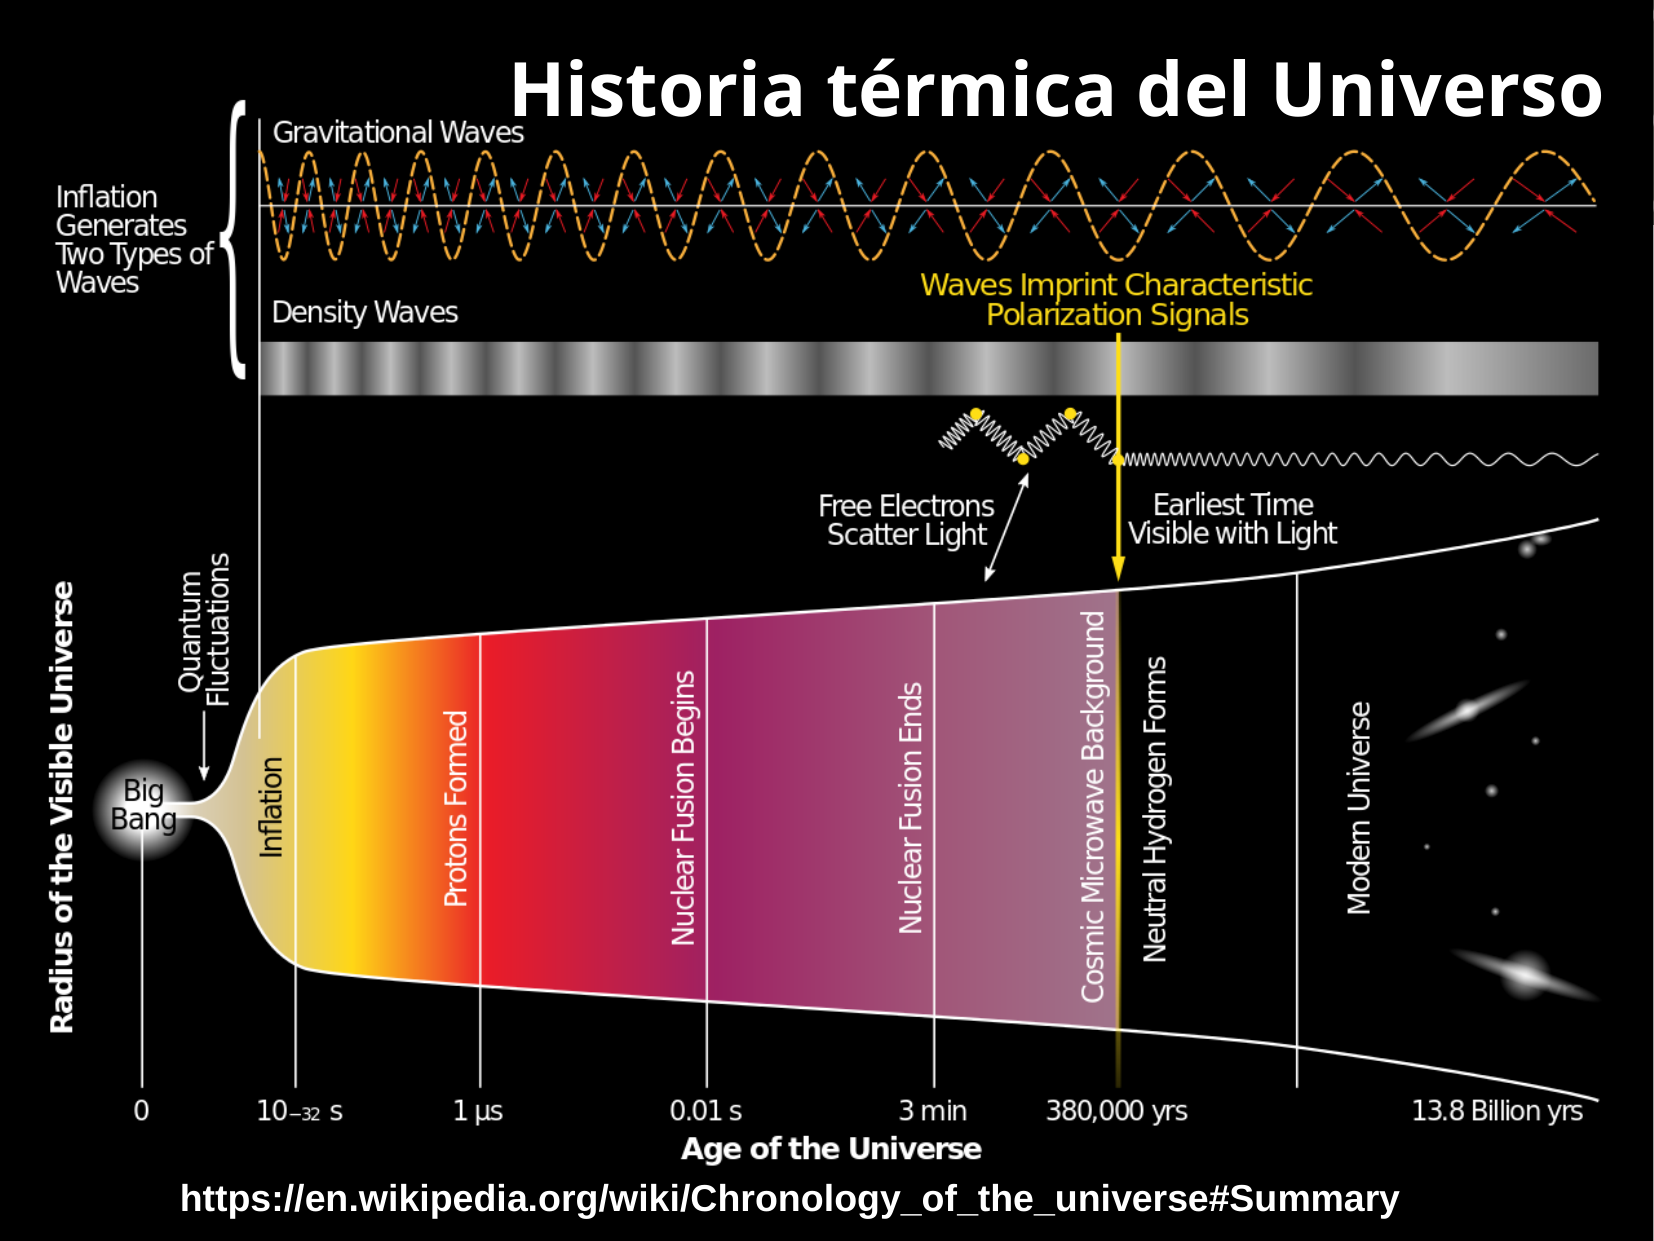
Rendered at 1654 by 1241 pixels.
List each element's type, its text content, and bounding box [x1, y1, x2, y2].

picture [0, 0, 1654, 1241]
title Historia térmica del Universo [45, 0, 1606, 176]
text_box https://en.wikipedia.org/wiki/Chronology_of_the_universe#Summary [165, 1170, 1451, 1241]
